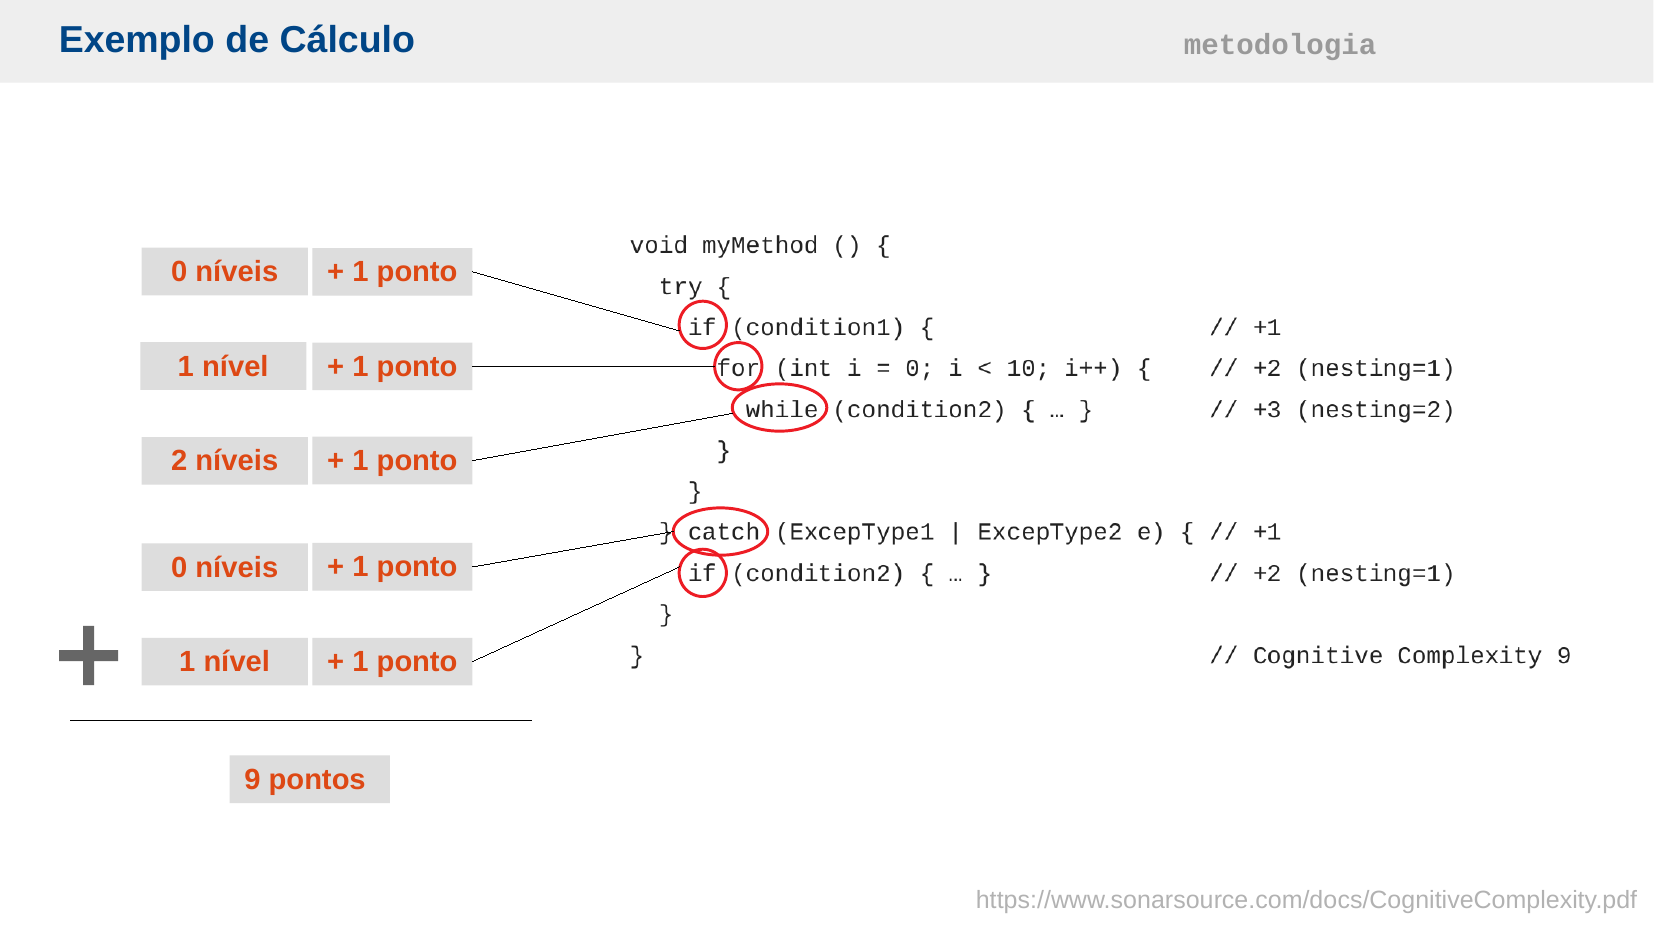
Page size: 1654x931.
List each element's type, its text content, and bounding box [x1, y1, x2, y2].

text_box 0 níveis [141, 247, 308, 296]
text_box 9 pontos [229, 755, 390, 804]
text_box + 1 ponto [312, 637, 473, 686]
text_box [0, 0, 1654, 83]
text_box + 1 ponto [312, 542, 473, 591]
text_box metodologia [1169, 23, 1644, 71]
text_box https://www.sonarsource.com/docs/CognitiveComplexity.pdf [0, 878, 1654, 931]
text_box 1 nível [140, 342, 307, 390]
text_box + 1 ponto [312, 342, 473, 391]
text_box 2 níveis [141, 437, 308, 485]
text_box + 1 ponto [312, 248, 473, 296]
title Exemplo de Cálculo [59, 14, 1182, 66]
picture [717, 345, 760, 388]
picture [734, 386, 825, 429]
text_box 0 níveis [141, 543, 308, 591]
text_box [59, 625, 119, 686]
text_box + 1 ponto [312, 436, 473, 485]
picture [614, 224, 1588, 699]
text_box 1 nível [141, 637, 308, 686]
